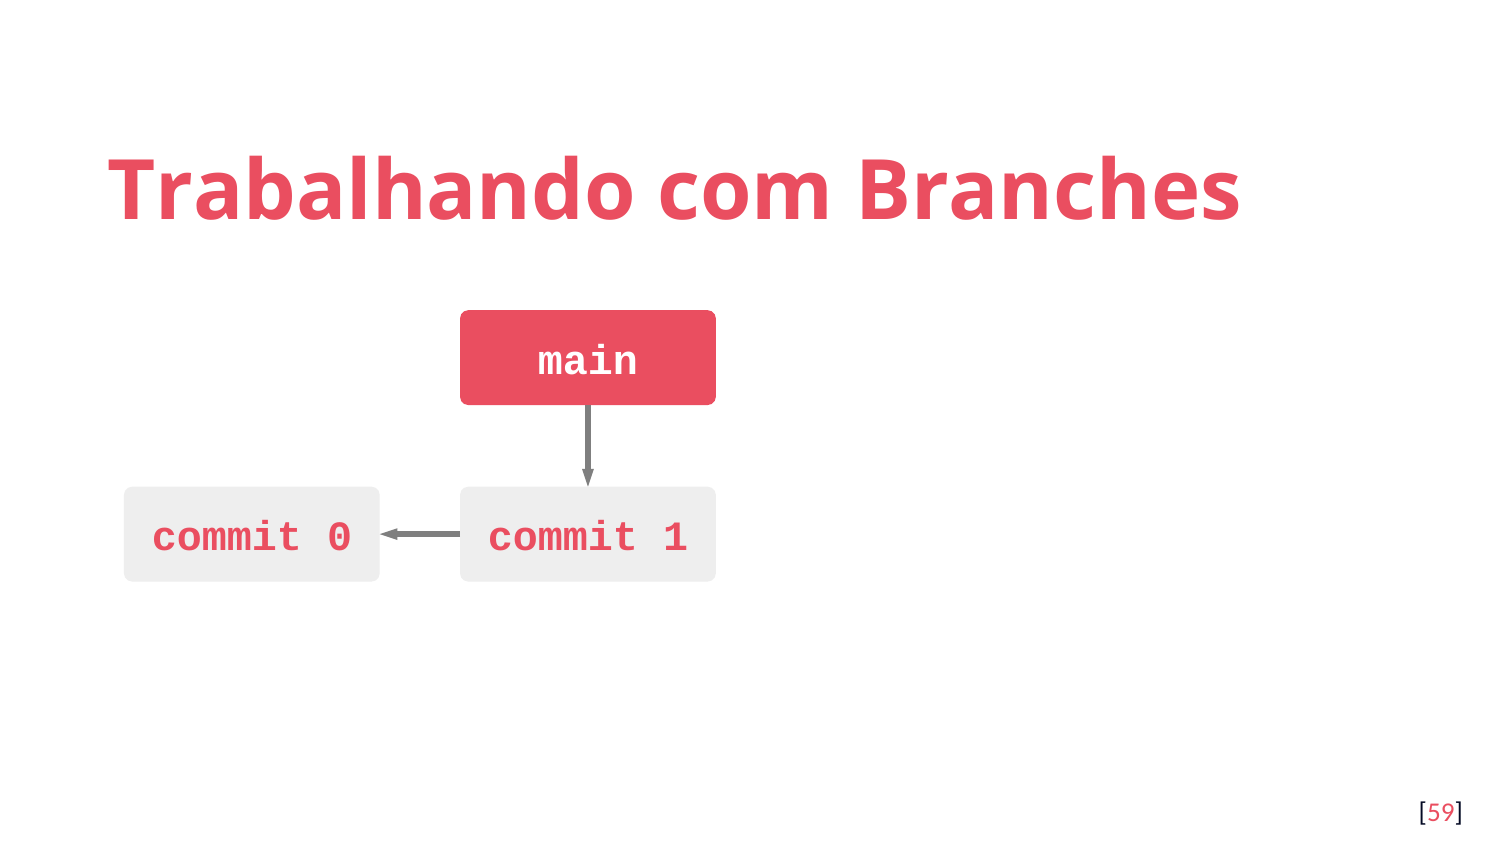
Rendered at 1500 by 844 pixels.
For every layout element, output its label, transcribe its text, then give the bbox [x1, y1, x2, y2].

text_box Trabalhando com Branches [92, 106, 1322, 245]
slide_number [59] [1403, 779, 1494, 844]
text_box main [460, 310, 716, 406]
text_box commit 1 [460, 486, 716, 582]
text_box commit 0 [123, 486, 380, 582]
